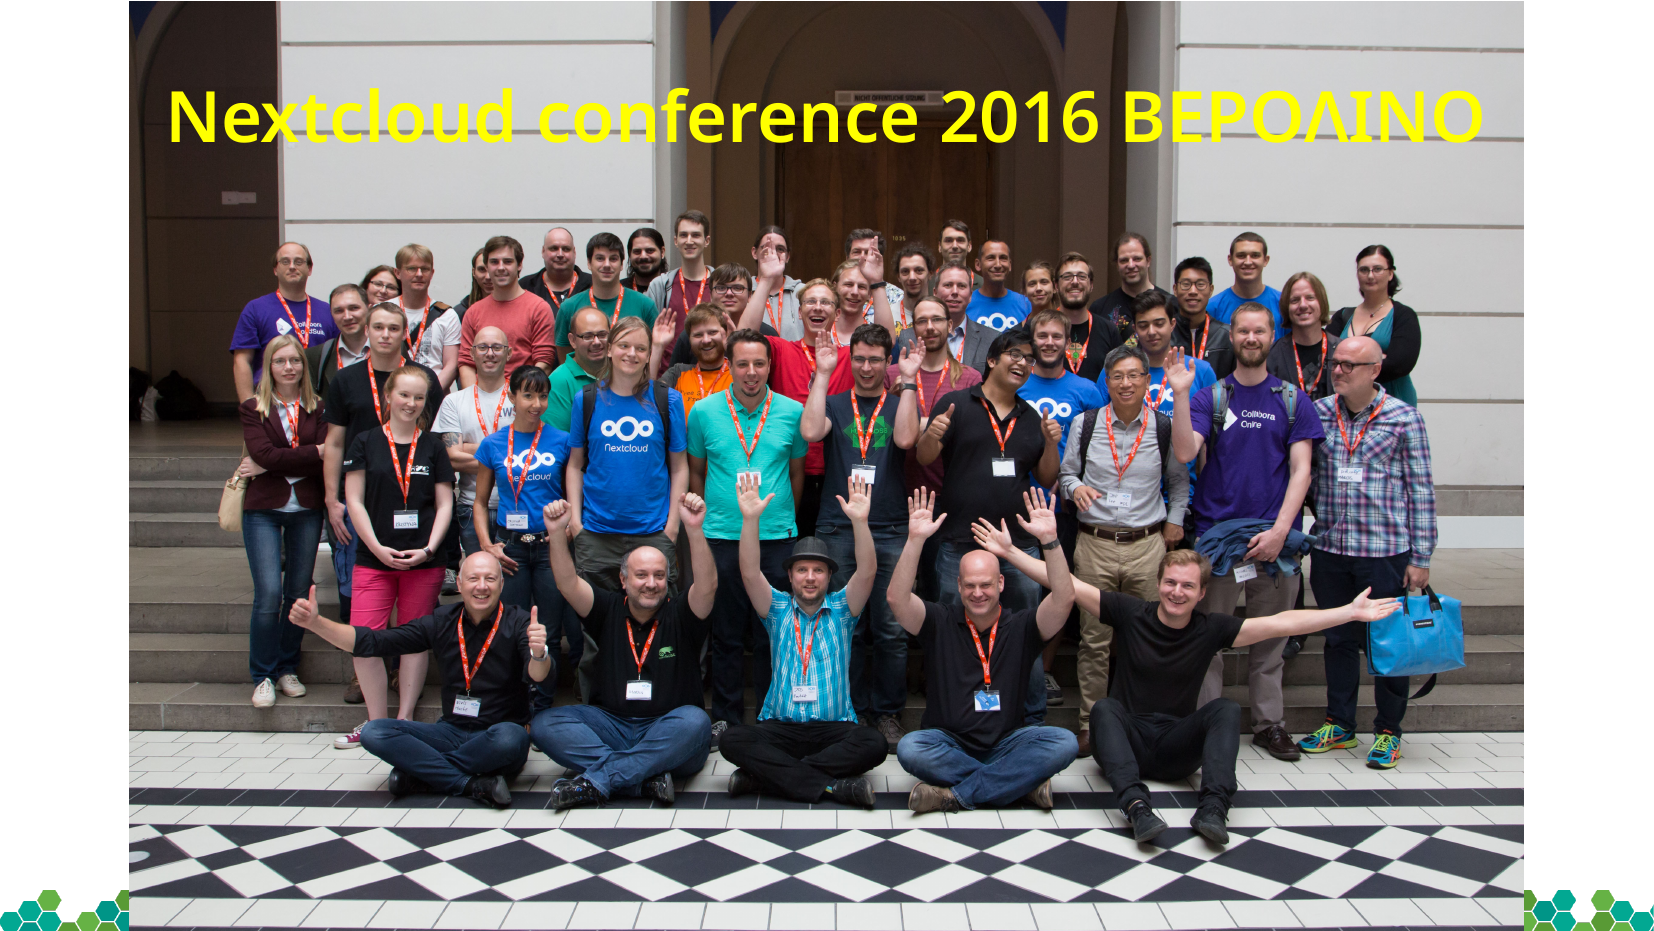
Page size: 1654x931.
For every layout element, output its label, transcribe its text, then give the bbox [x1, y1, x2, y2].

title Nextcloud conference 2016 ΒΕΡΟΛΙΝΟ [123, 32, 1530, 198]
picture [0, 198, 1654, 931]
picture [129, 1, 1524, 32]
